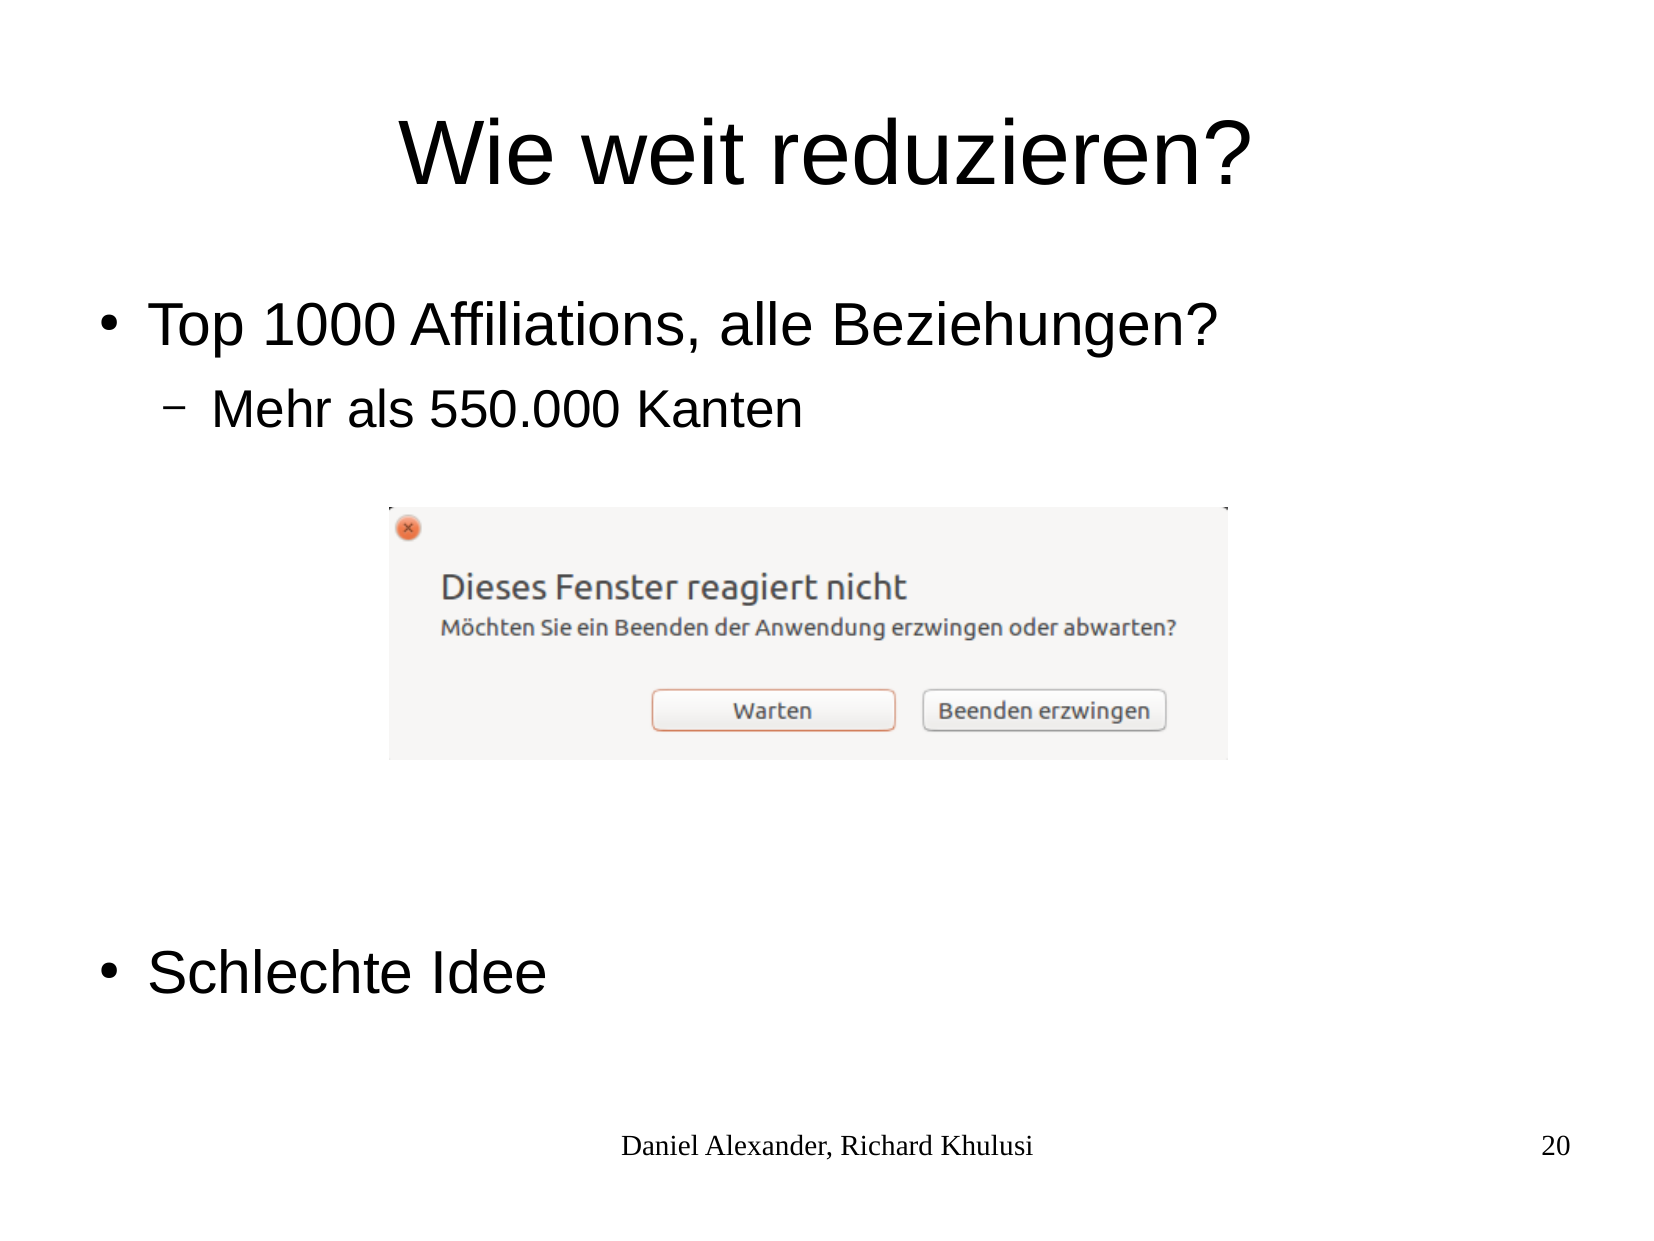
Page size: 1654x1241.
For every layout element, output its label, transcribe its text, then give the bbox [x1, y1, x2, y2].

picture [389, 507, 1228, 760]
title Wie weit reduzieren? [82, 49, 1571, 257]
list Top 1000 Affiliations, alle Beziehungen? Mehr als 550.000 Kanten Schlechte Idee [82, 290, 1571, 1010]
